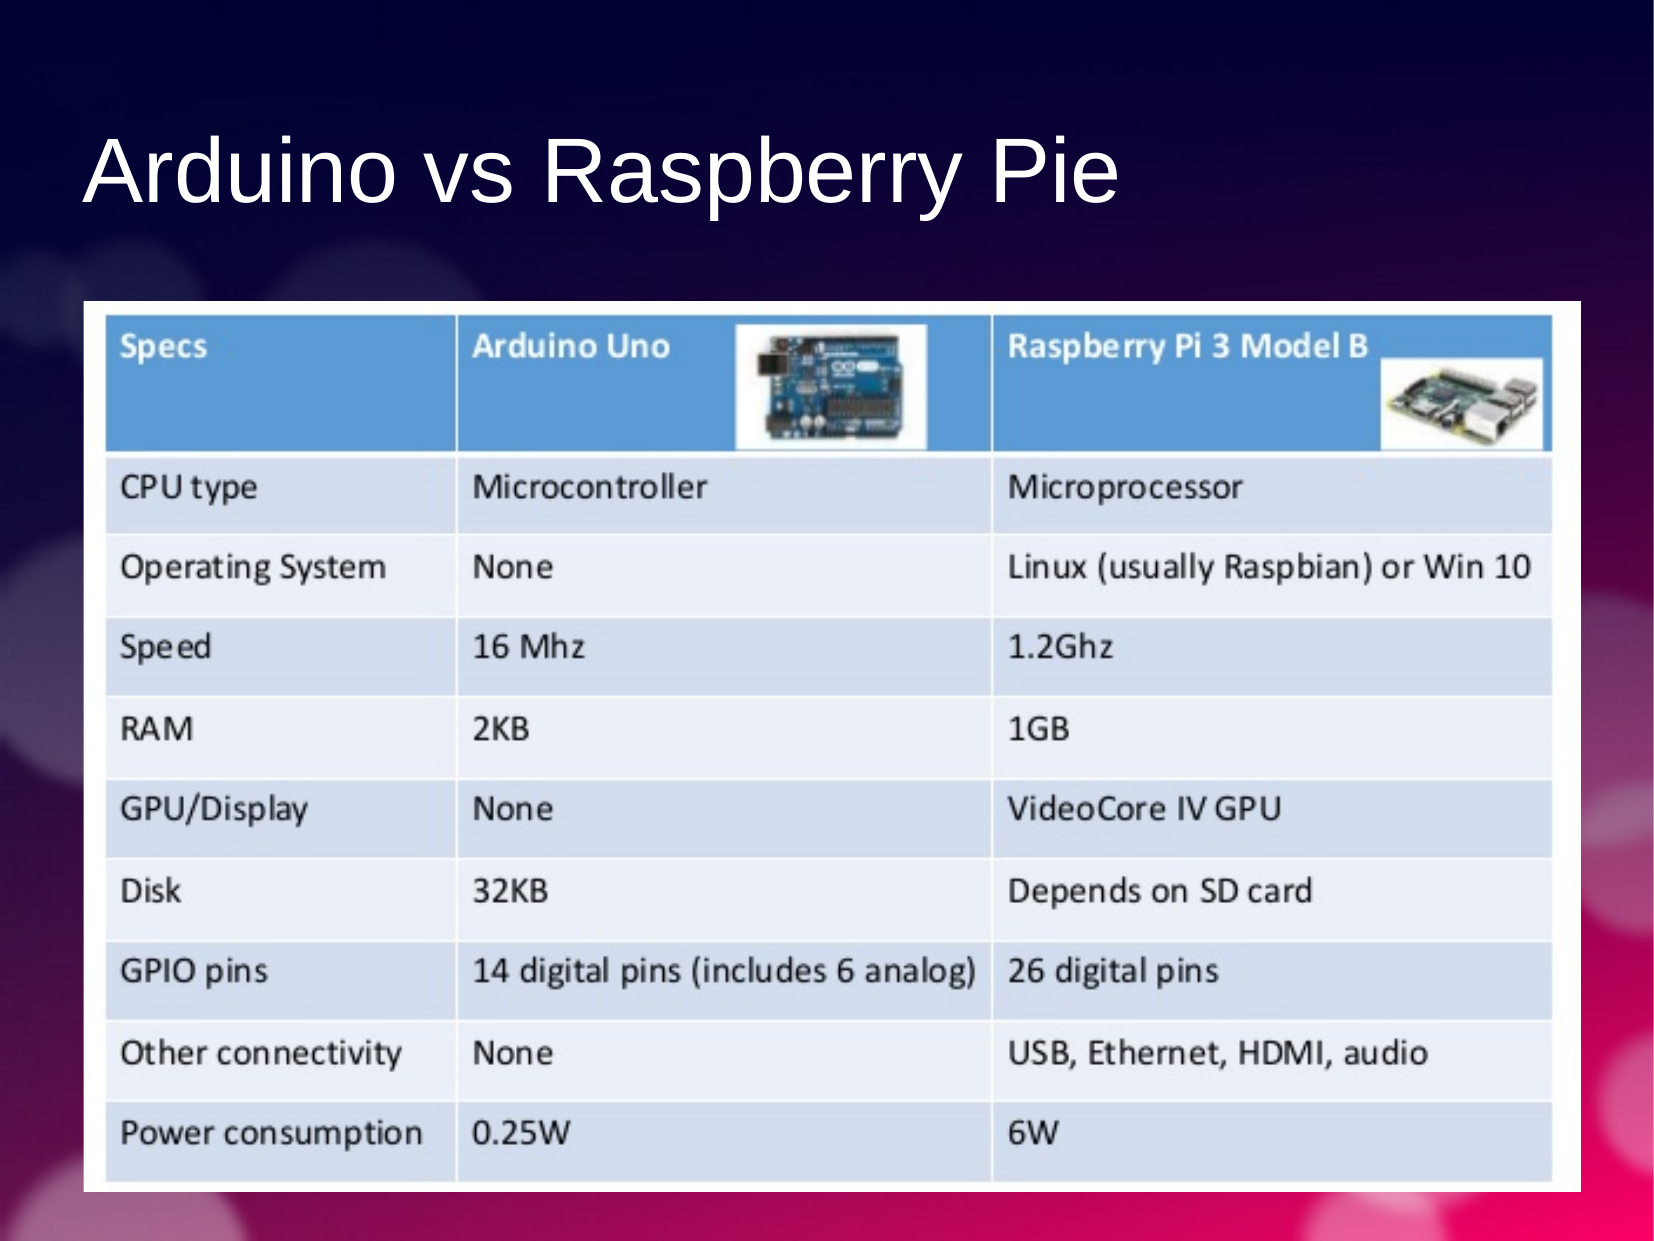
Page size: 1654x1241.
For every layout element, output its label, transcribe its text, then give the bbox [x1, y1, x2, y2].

title Arduino vs Raspberry Pie [82, 67, 1571, 275]
picture [0, 0, 1654, 1241]
